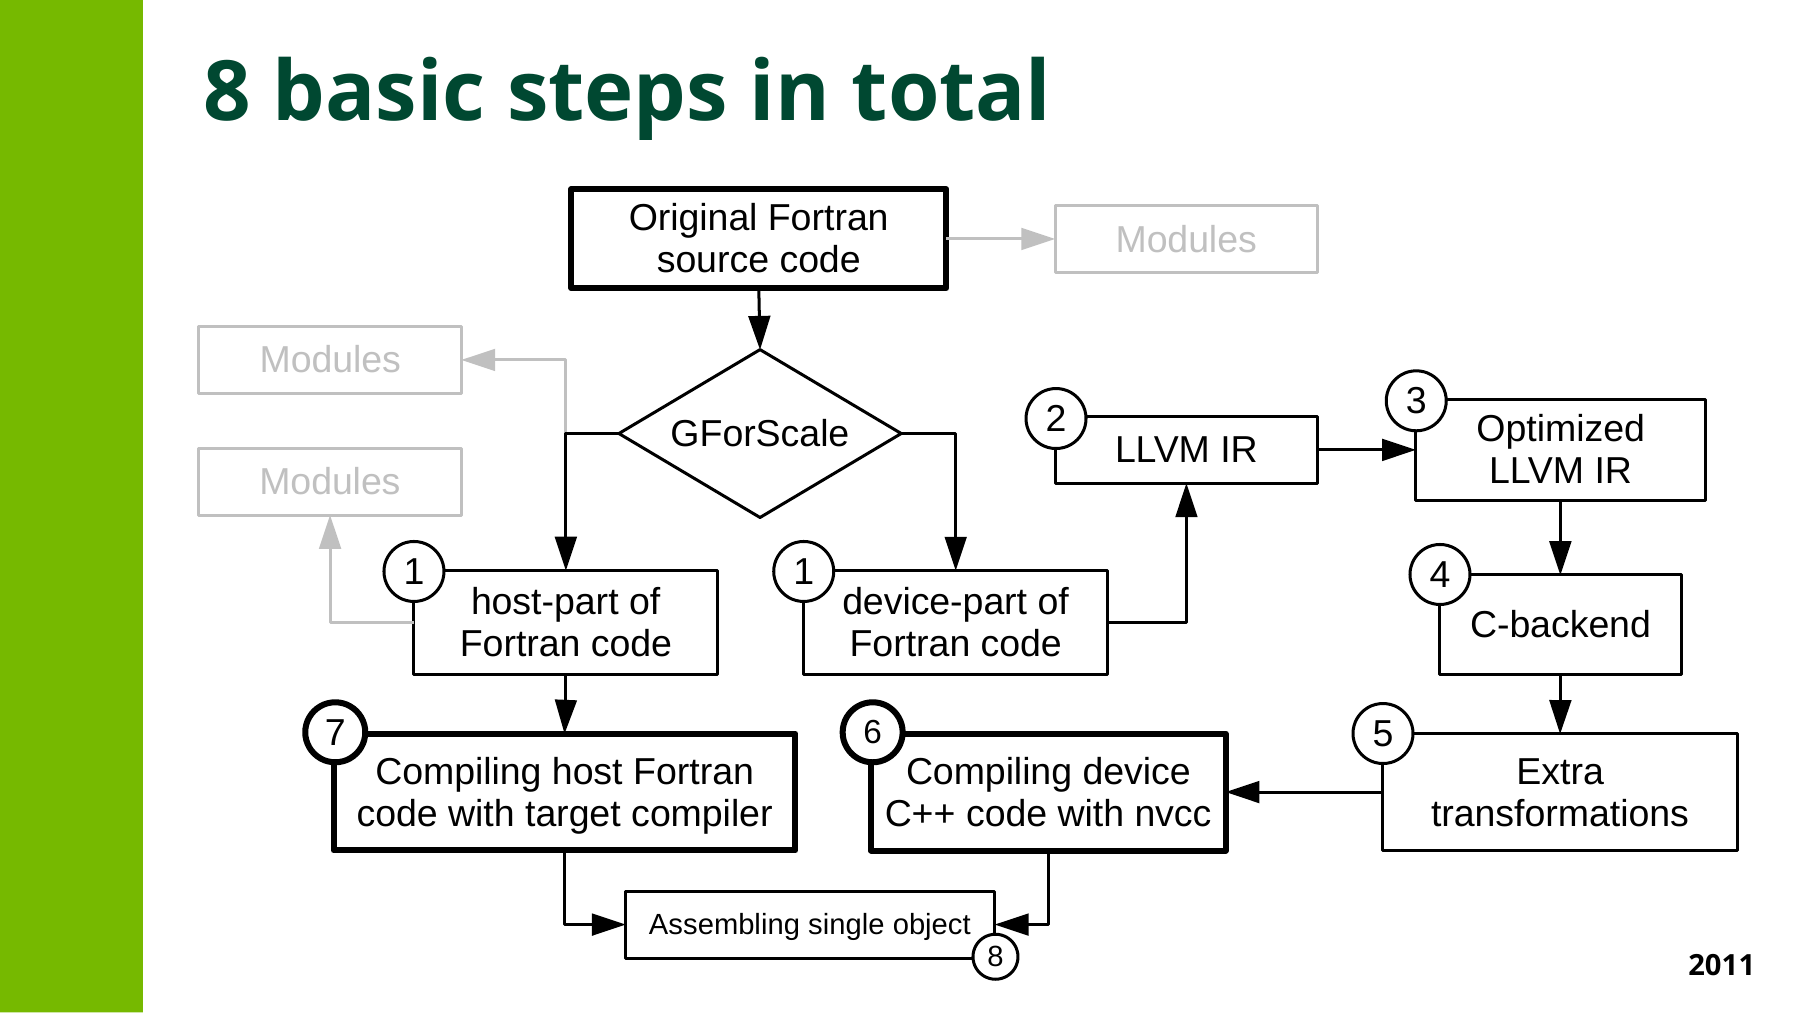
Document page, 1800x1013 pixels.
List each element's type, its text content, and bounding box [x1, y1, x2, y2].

text_box 1 [383, 541, 444, 602]
text_box Assembling single object [625, 891, 995, 959]
text_box GForScale [619, 350, 901, 518]
text_box C-backend [1439, 574, 1682, 675]
text_box Extra transformations [1382, 733, 1738, 851]
text_box Modules [198, 448, 462, 516]
text_box Modules [198, 326, 462, 394]
text_box Modules [1055, 205, 1318, 273]
text_box Original Fortran source code [571, 189, 947, 289]
text_box 6 [842, 702, 903, 763]
text_box 8 [972, 934, 1018, 980]
text_box 5 [1353, 703, 1414, 764]
text_box Optimized LLVM IR [1415, 399, 1706, 501]
text_box 2 [1026, 388, 1087, 449]
text_box Compiling device C++ code with nvcc [871, 733, 1226, 851]
text_box 7 [305, 702, 366, 763]
text_box 4 [1410, 544, 1471, 605]
text_box device-part of Fortran code [803, 570, 1108, 675]
text_box LLVM IR [1055, 416, 1318, 484]
text_box Compiling host Fortran code with target compiler [333, 733, 796, 851]
title 8 basic steps in total [188, 40, 1733, 211]
text_box host-part of Fortran code [413, 570, 718, 675]
text_box 1 [773, 541, 834, 602]
text_box 3 [1386, 370, 1447, 431]
